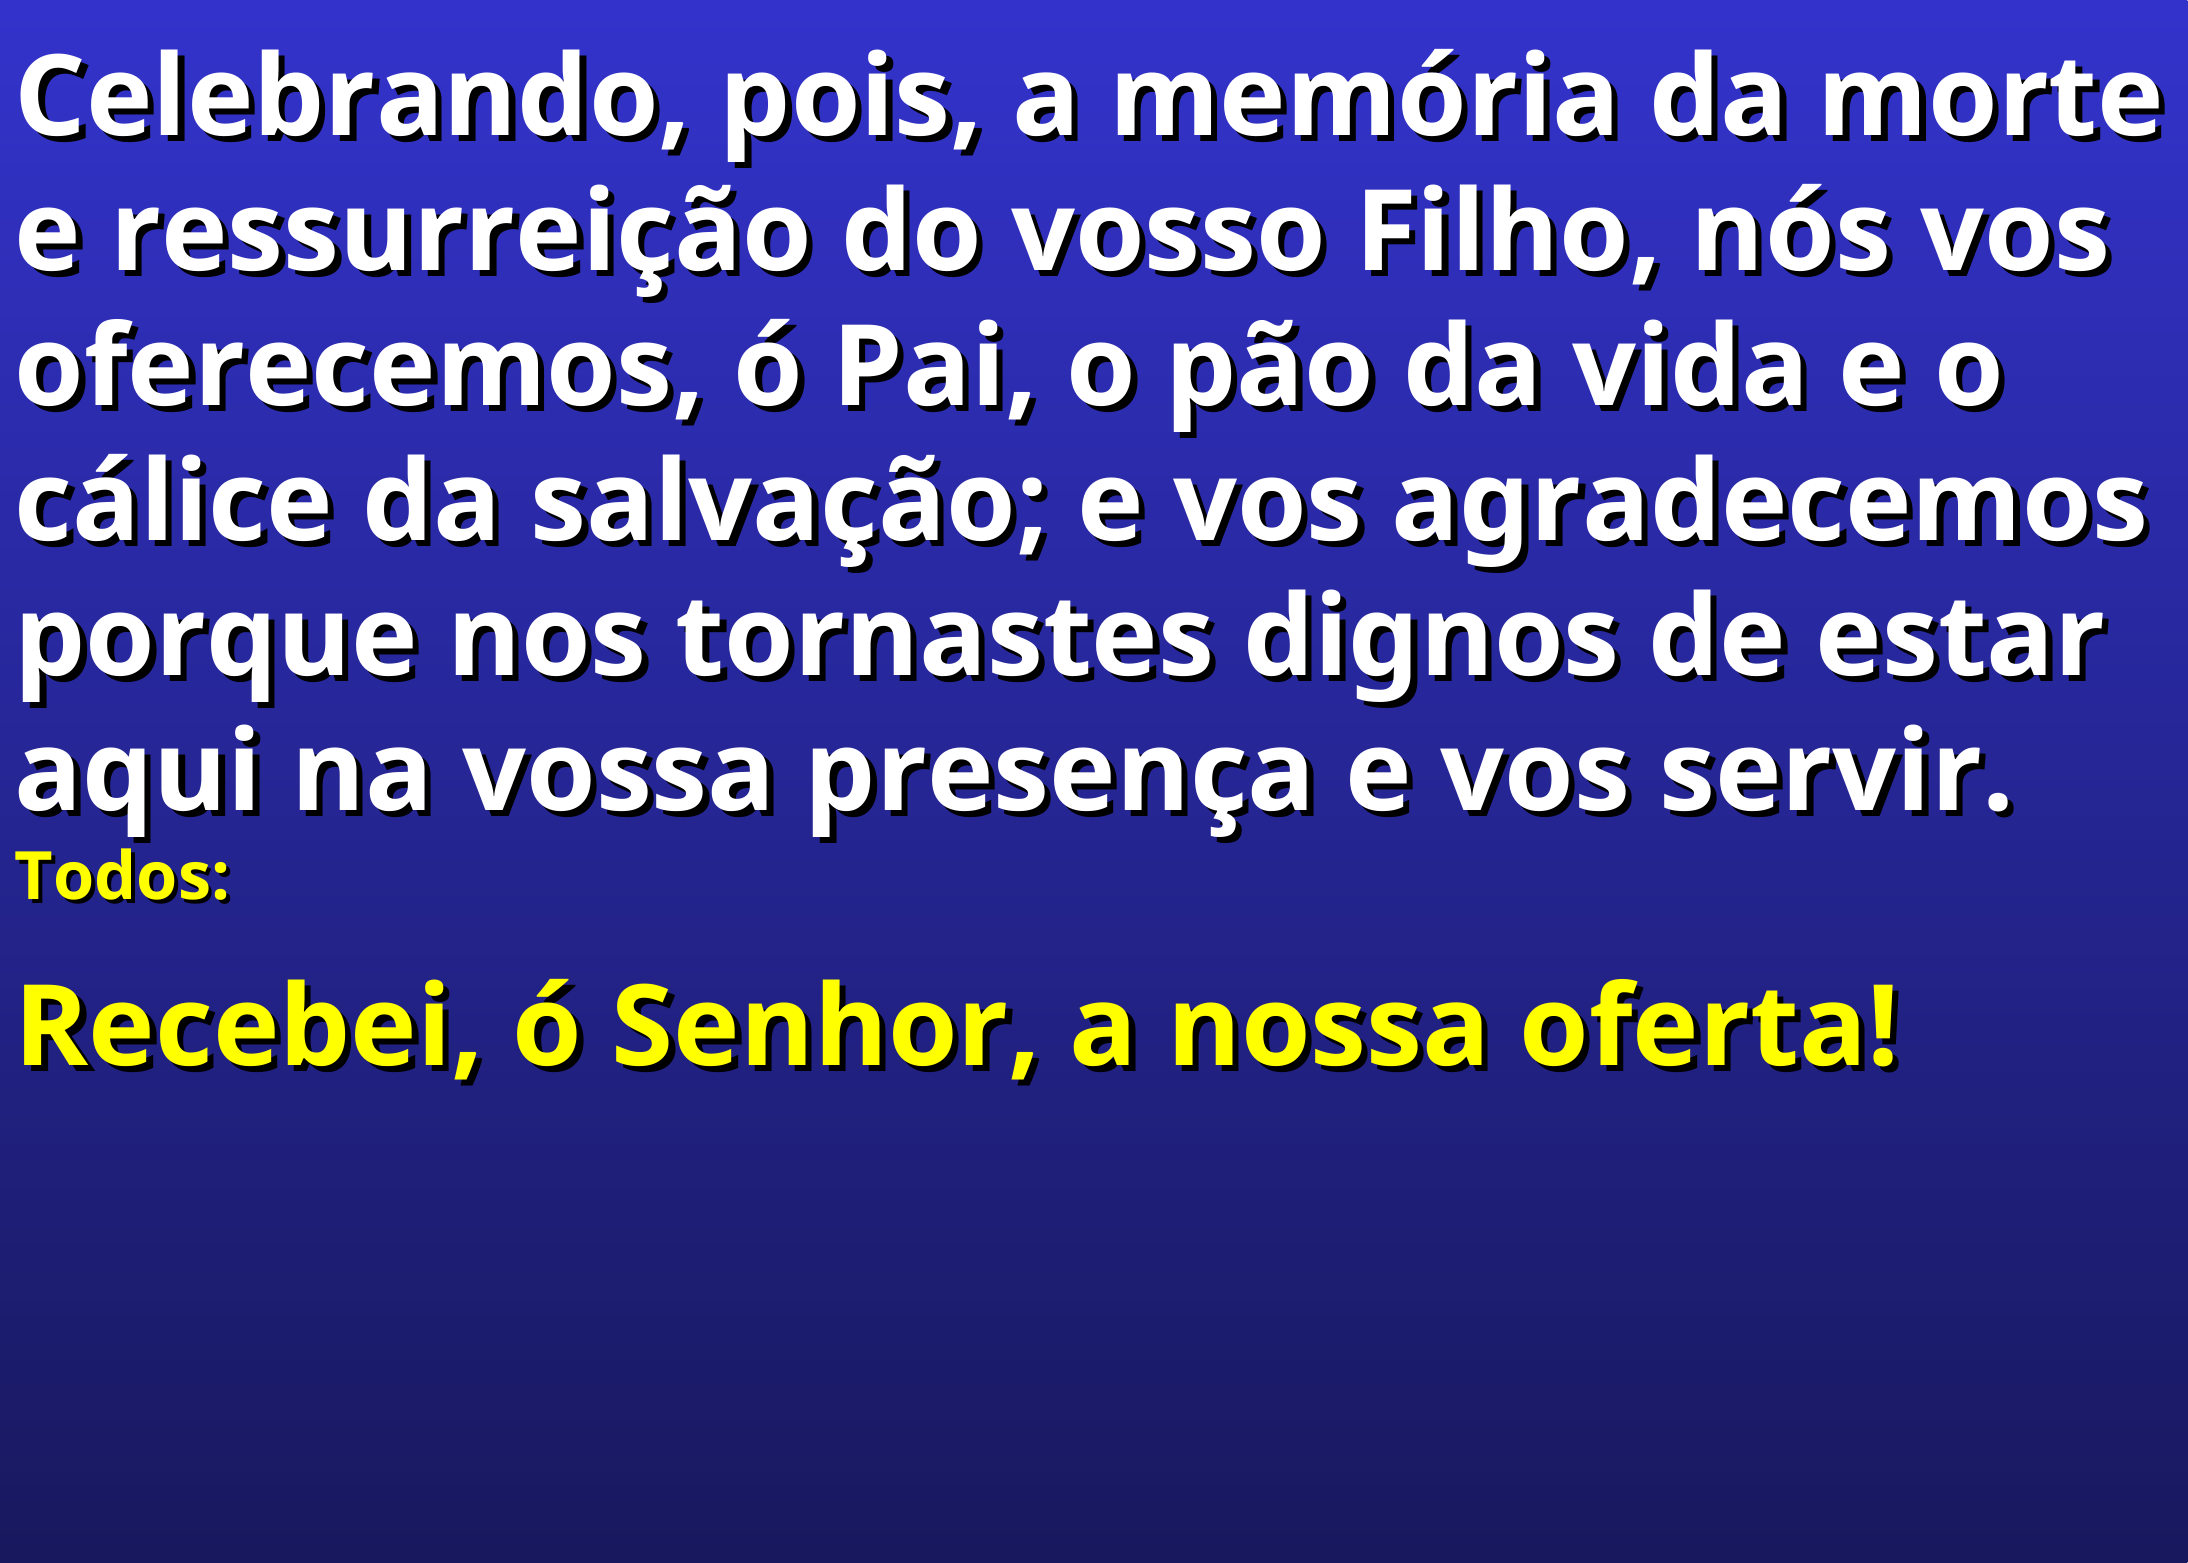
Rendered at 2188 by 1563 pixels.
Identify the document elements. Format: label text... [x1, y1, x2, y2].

text_box Celebrando, pois, a memória da morte e ressurreição do vosso Filho, nós vos oferecemos, ó Pai, o pão da vida e o cálice da salvação; e vos agradecemos porque nos tornastes dignos de estar aqui na vossa presença e vos servir. Todos: Recebei, ó Senhor, a nossa oferta! [0, 15, 2188, 1231]
